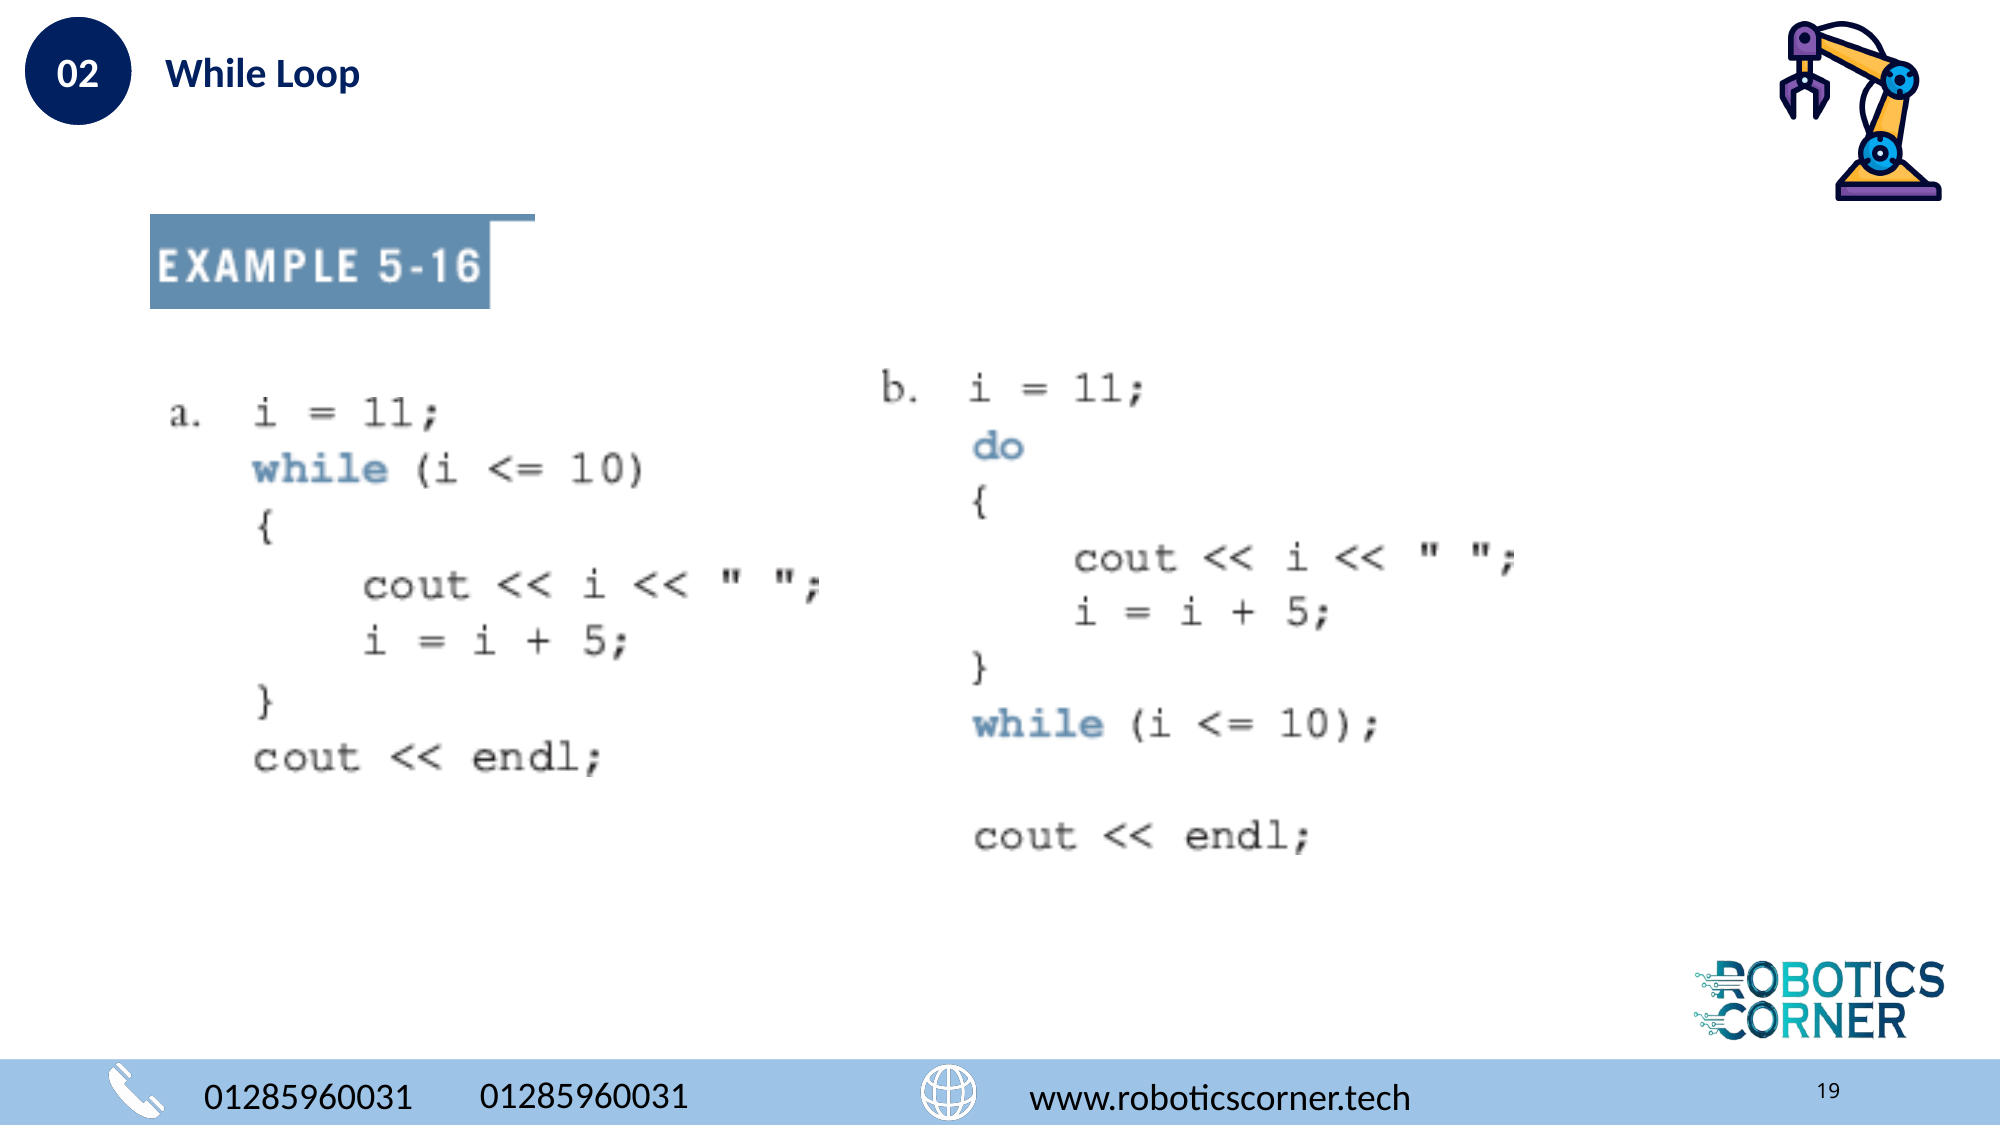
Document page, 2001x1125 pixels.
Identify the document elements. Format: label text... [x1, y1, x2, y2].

text_box <number> [1810, 765, 1846, 1125]
picture [170, 397, 819, 777]
picture [103, 1057, 170, 1124]
text_box www.roboticscorner.tech [1014, 1065, 1531, 1125]
text_box 01285960031 [189, 1064, 495, 1125]
text_box [1846, 1059, 2000, 1125]
text_box 01285960031 [465, 1063, 811, 1124]
picture [915, 1059, 981, 1125]
text_box While Loop [150, 38, 622, 103]
text_box [981, 1059, 1810, 1125]
text_box 02 [22, 14, 134, 128]
text_box [0, 1059, 915, 1125]
picture [1771, 21, 1950, 201]
picture [1680, 859, 1810, 1059]
picture [882, 368, 1514, 855]
picture [150, 214, 535, 309]
picture [1846, 859, 1953, 1059]
